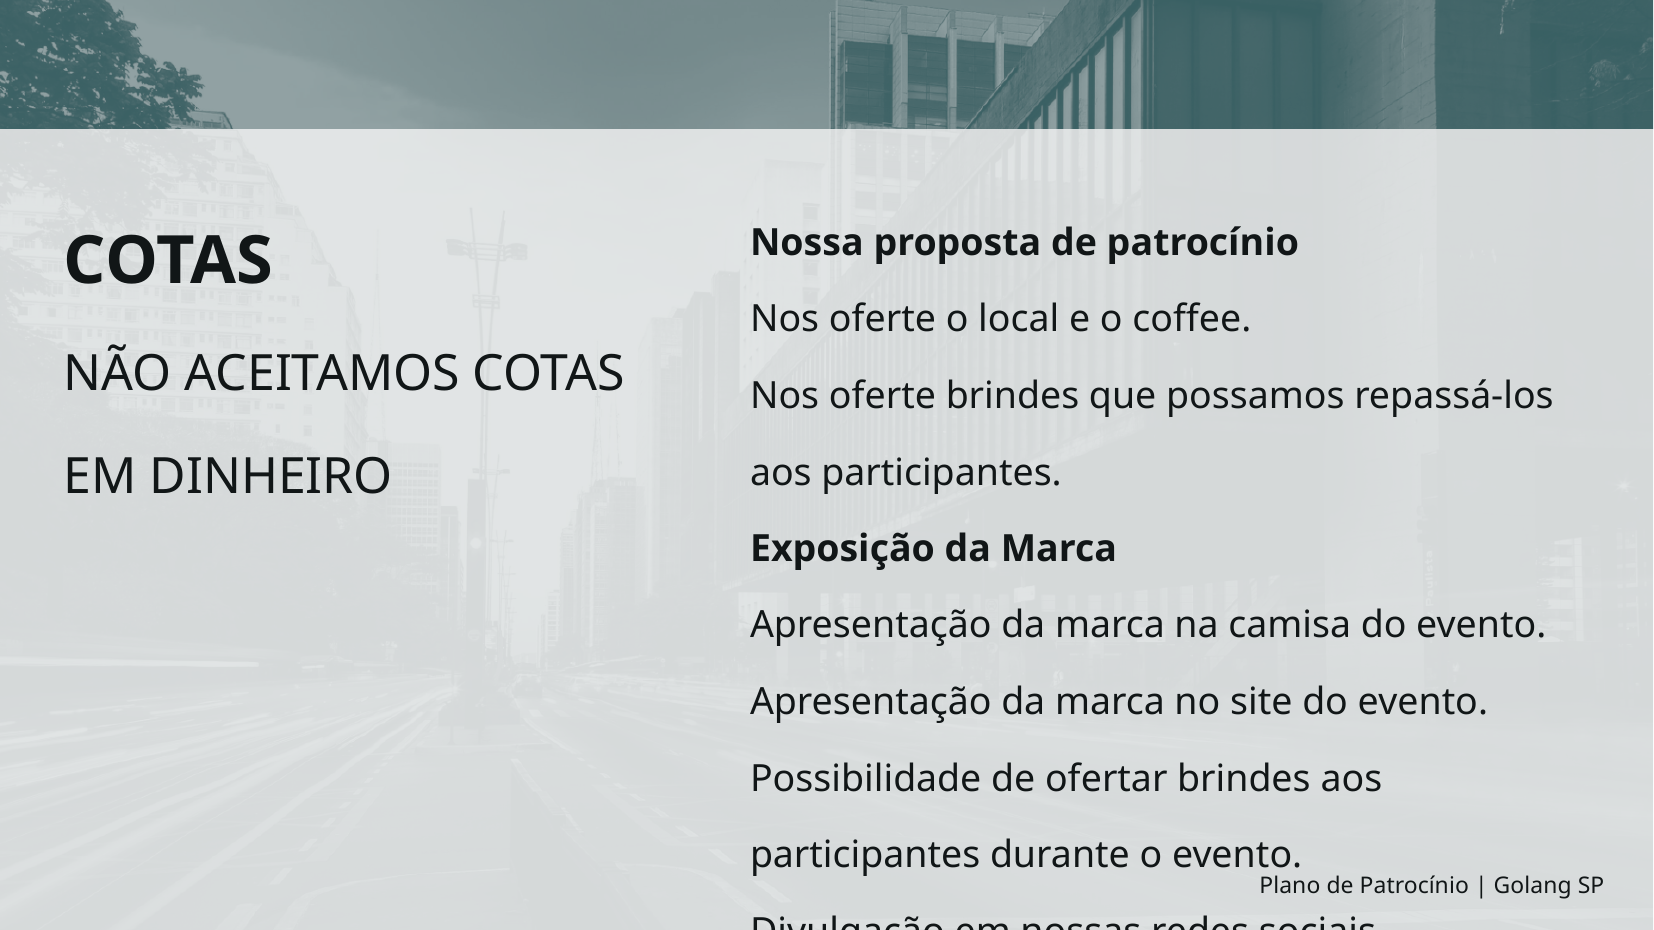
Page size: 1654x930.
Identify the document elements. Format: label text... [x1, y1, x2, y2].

title COTAS NÃO ACEITAMOS COTAS EM DINHEIRO [63, 166, 634, 616]
title Plano de Patrocínio | Golang SP [45, 840, 1606, 930]
title Nossa proposta de patrocínio Nos oferte o local e o coffee. Nos oferte brindes que possamos repassá-los aos participantes. Exposição da Marca Apresentação da marca na camisa do evento. Apresentação da marca no site do evento. Possibilidade de ofertar brindes aos participantes durante o evento. Divulgação em nossas redes sociais. [750, 189, 1591, 908]
